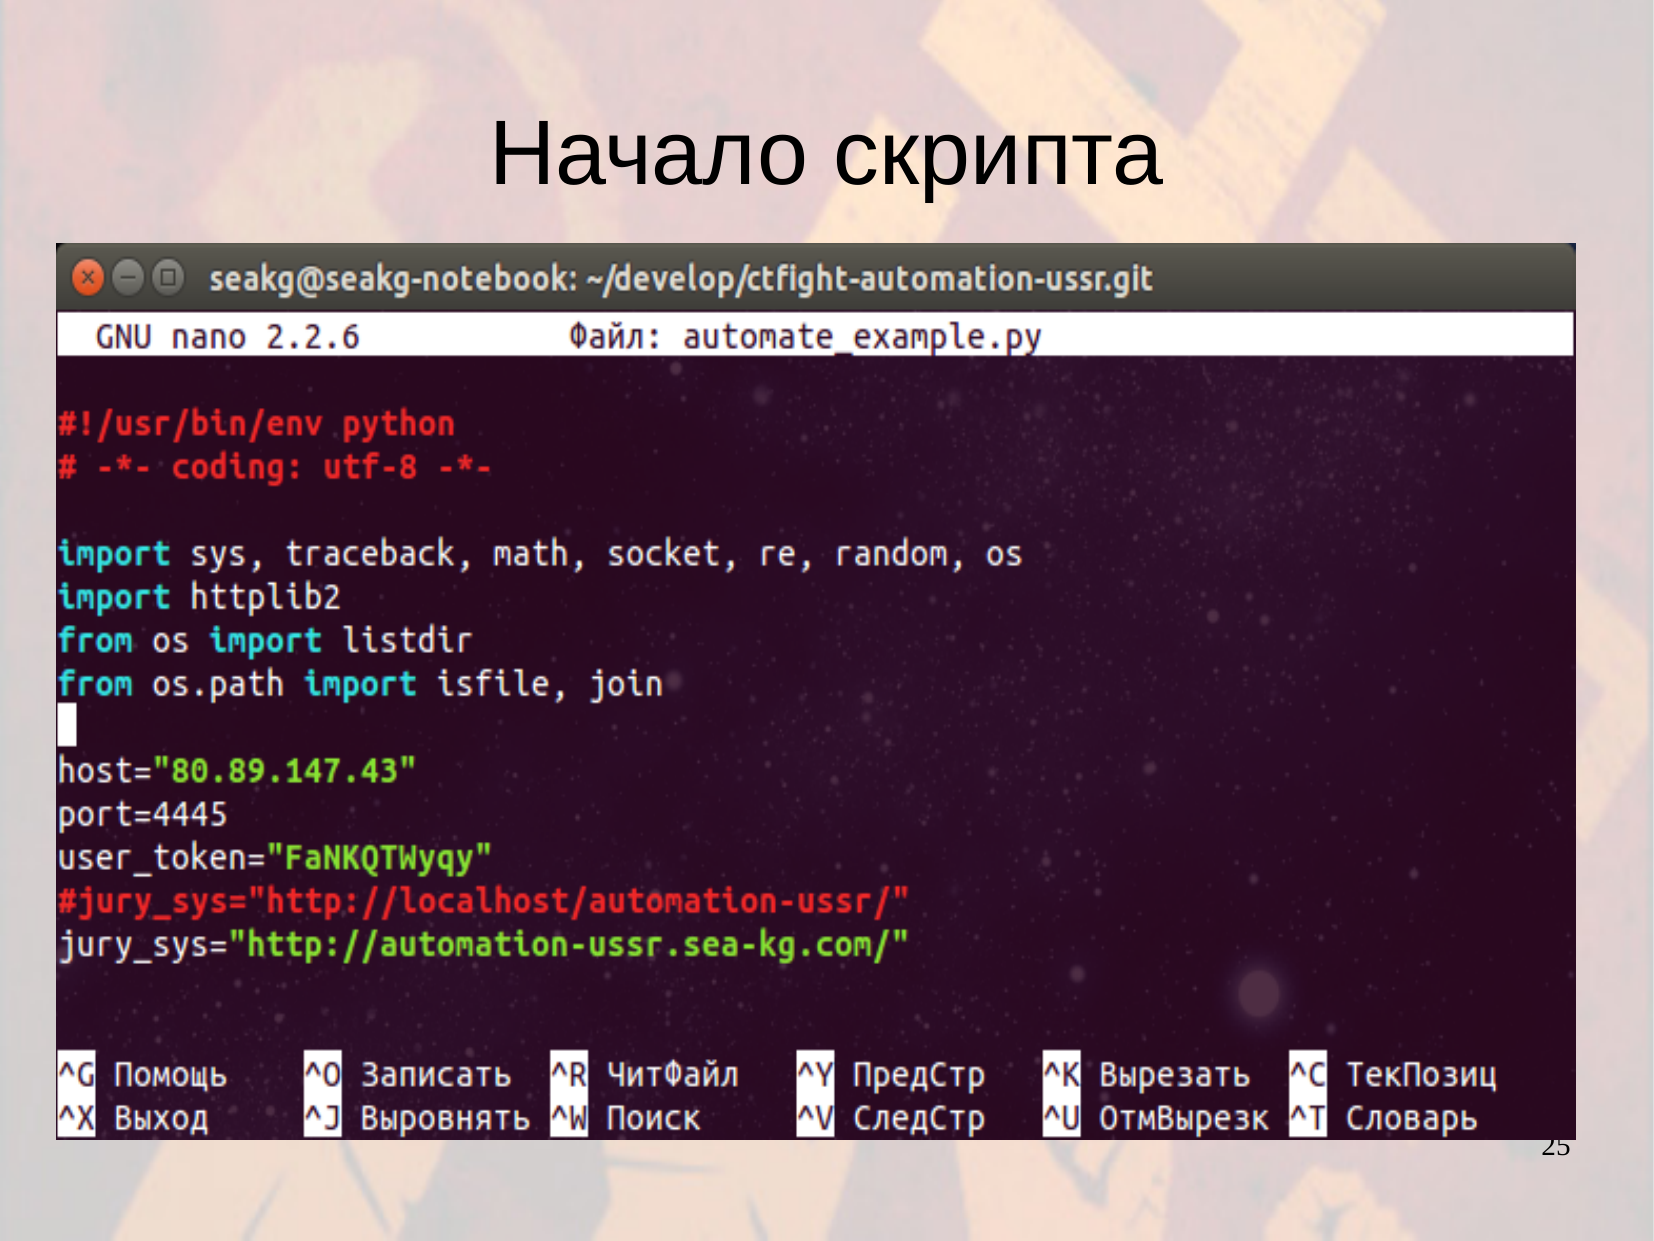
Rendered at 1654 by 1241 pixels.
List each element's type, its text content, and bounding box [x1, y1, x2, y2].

title Начало скрипта [82, 49, 1571, 243]
picture [0, 0, 1654, 1241]
